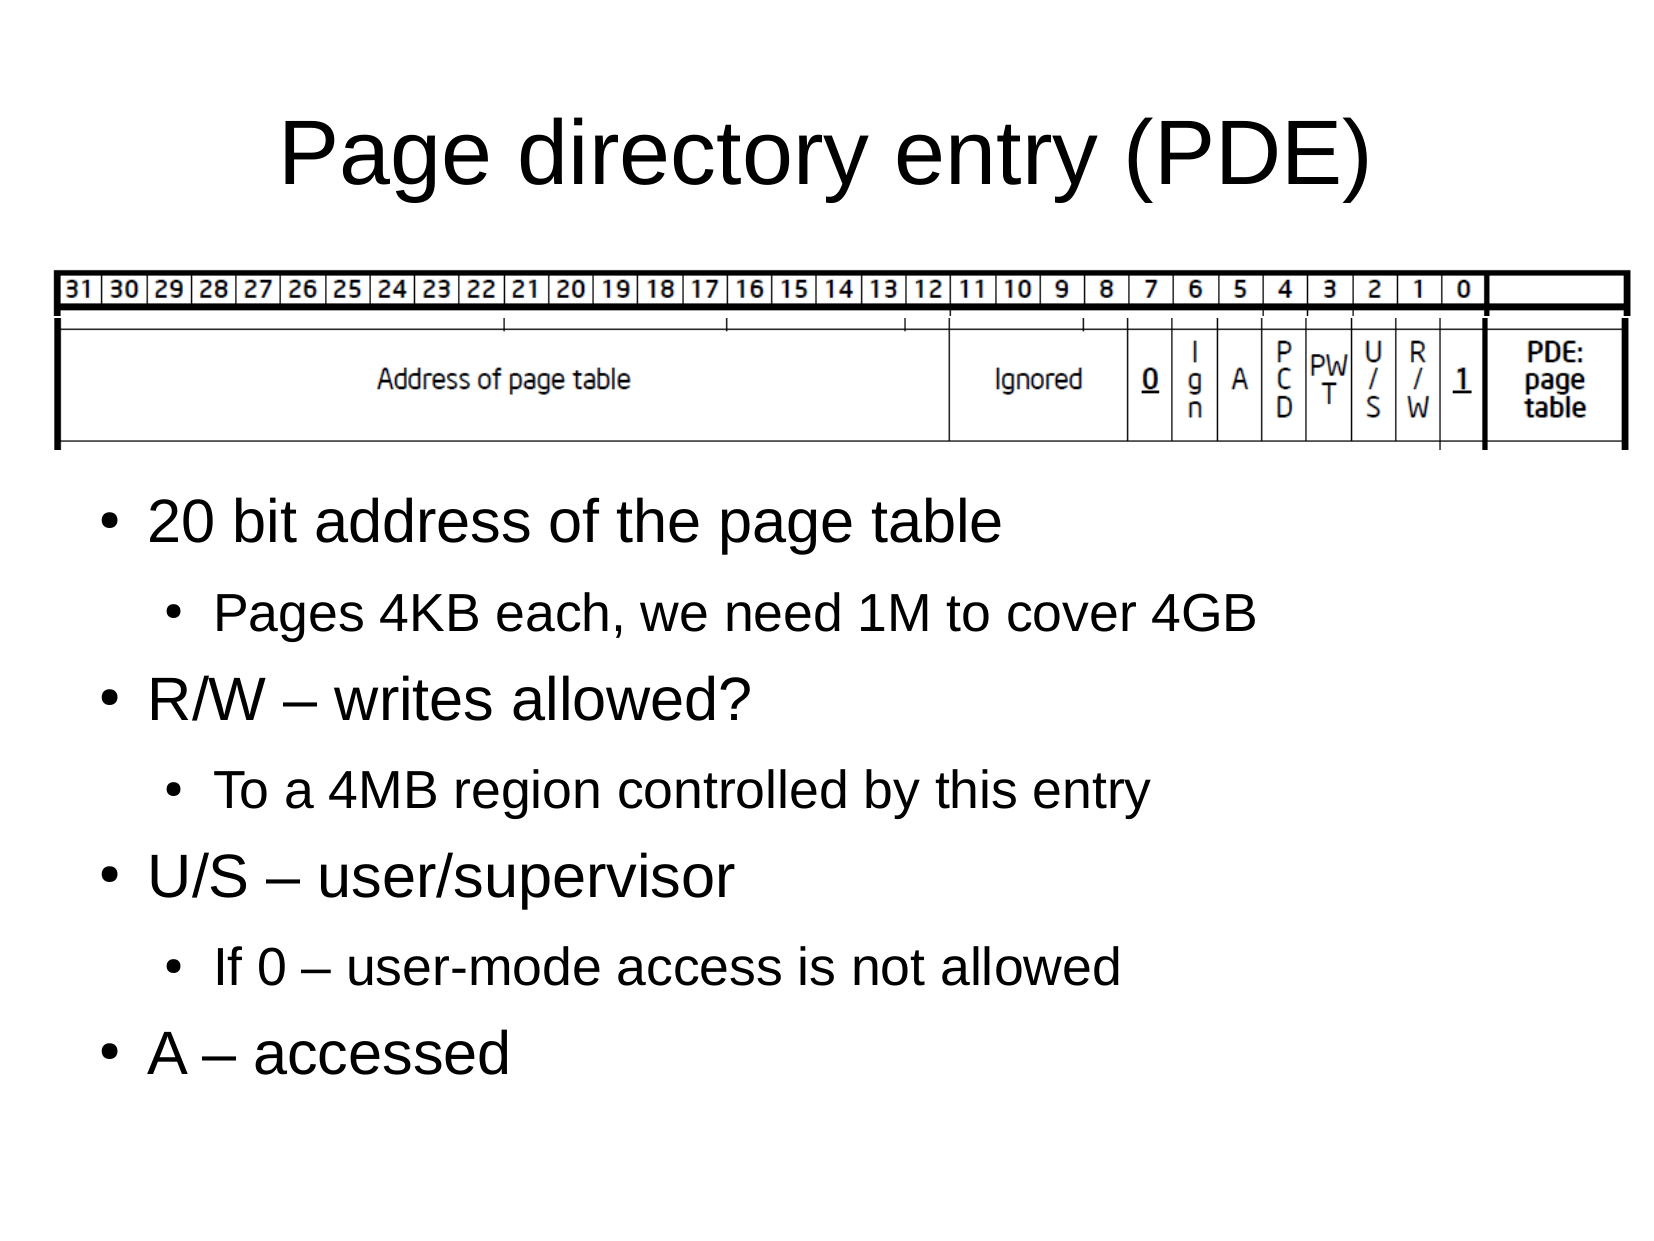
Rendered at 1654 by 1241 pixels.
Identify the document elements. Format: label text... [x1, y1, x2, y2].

list 20 bit address of the page table Pages 4KB each, we need 1M to cover 4GB R/W – writes allowed? To a 4MB region controlled by this entry U/S – user/supervisor If 0 – user-mode access is not allowed A – accessed [82, 487, 1571, 1088]
picture [42, 262, 1636, 316]
title Page directory entry (PDE) [82, 49, 1571, 257]
picture [37, 318, 1642, 451]
